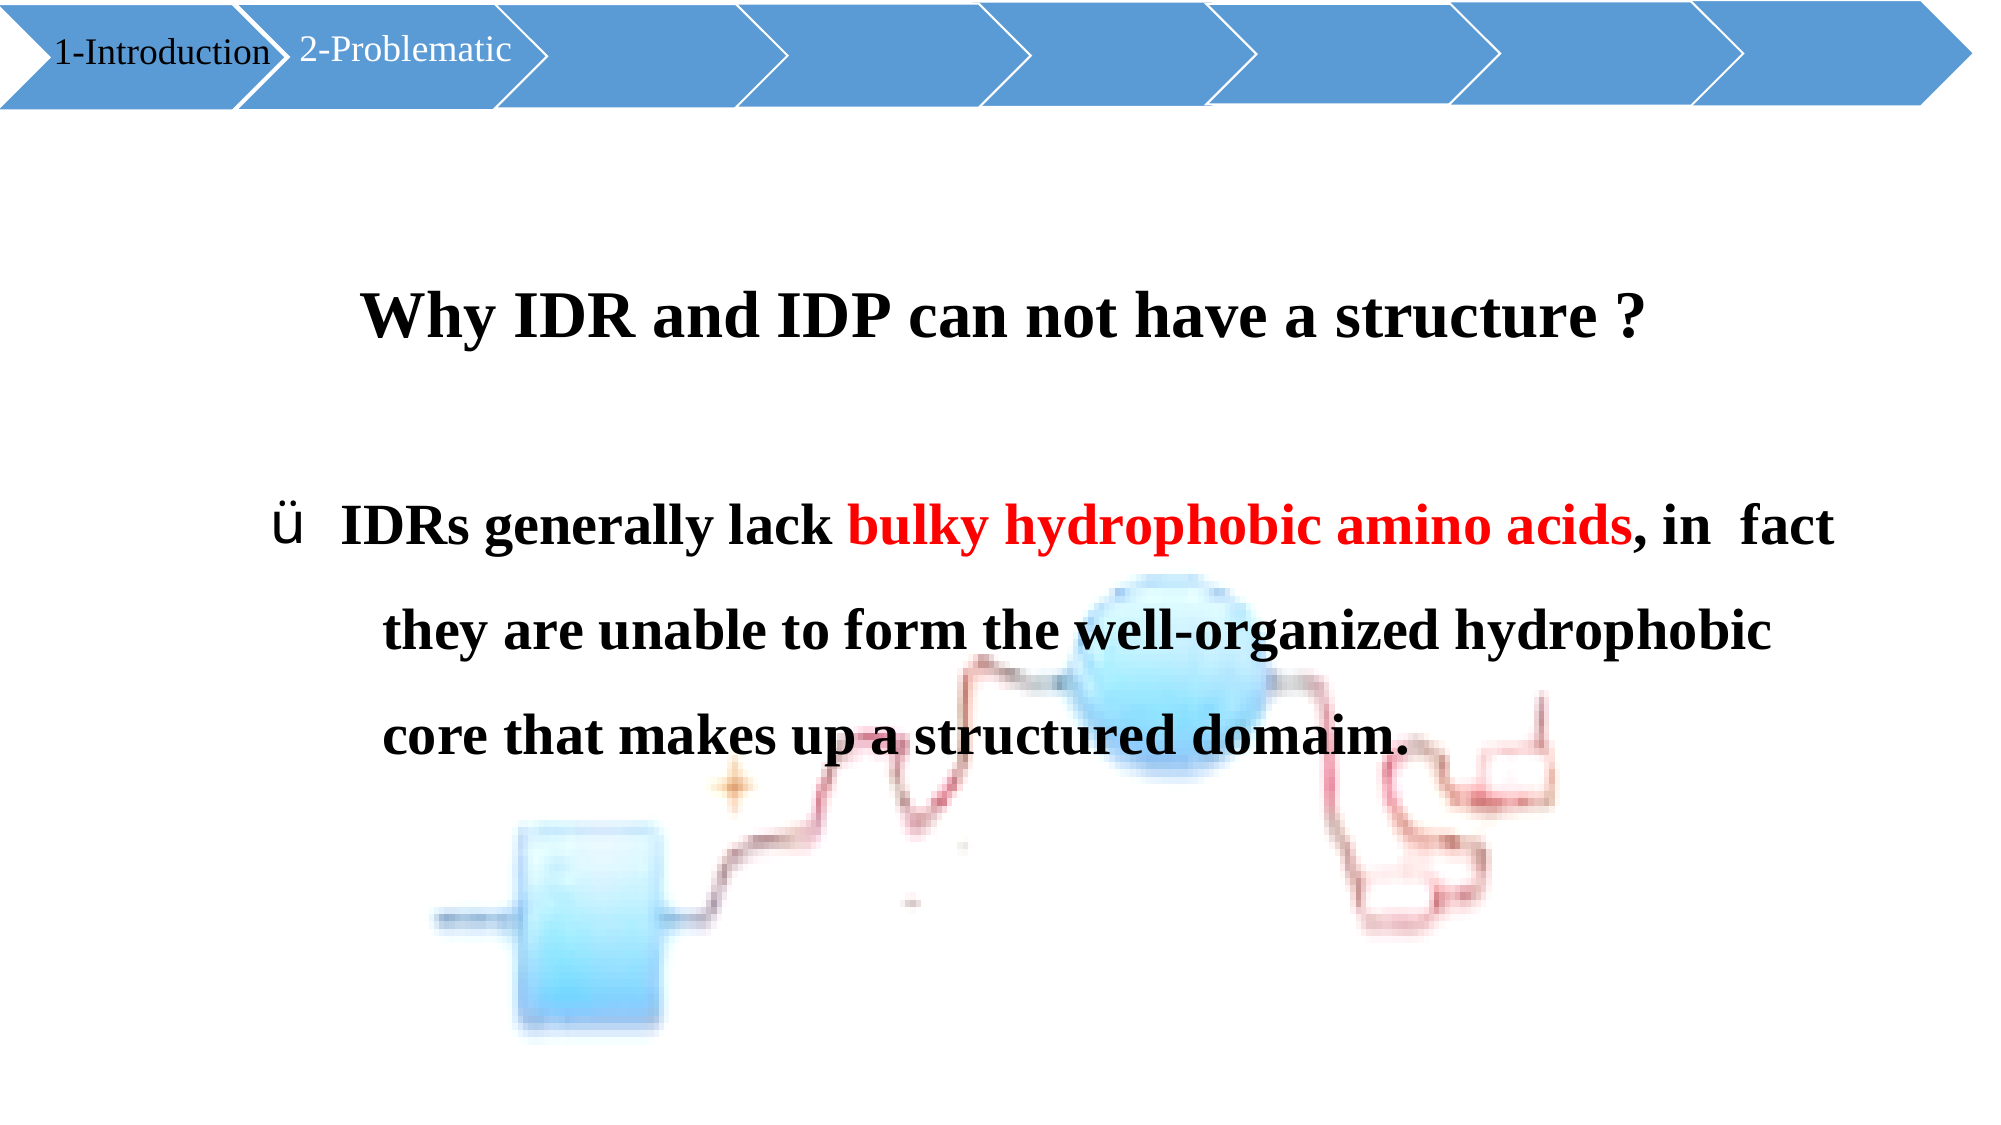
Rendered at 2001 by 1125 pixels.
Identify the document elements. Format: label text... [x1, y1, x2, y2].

text_box [0, 0, 1975, 111]
text_box Why IDR and IDP can not have a structure ? [342, 263, 1668, 358]
text_box IDRs generally lack bulky hydrophobic amino acids, in fact they are unable to form the well-organized hydrophobic core that makes up a structured domaim. [254, 437, 1860, 774]
picture [340, 774, 1775, 1103]
text_box 2-Problematic [284, 16, 530, 78]
text_box 1-Introduction [38, 19, 288, 80]
